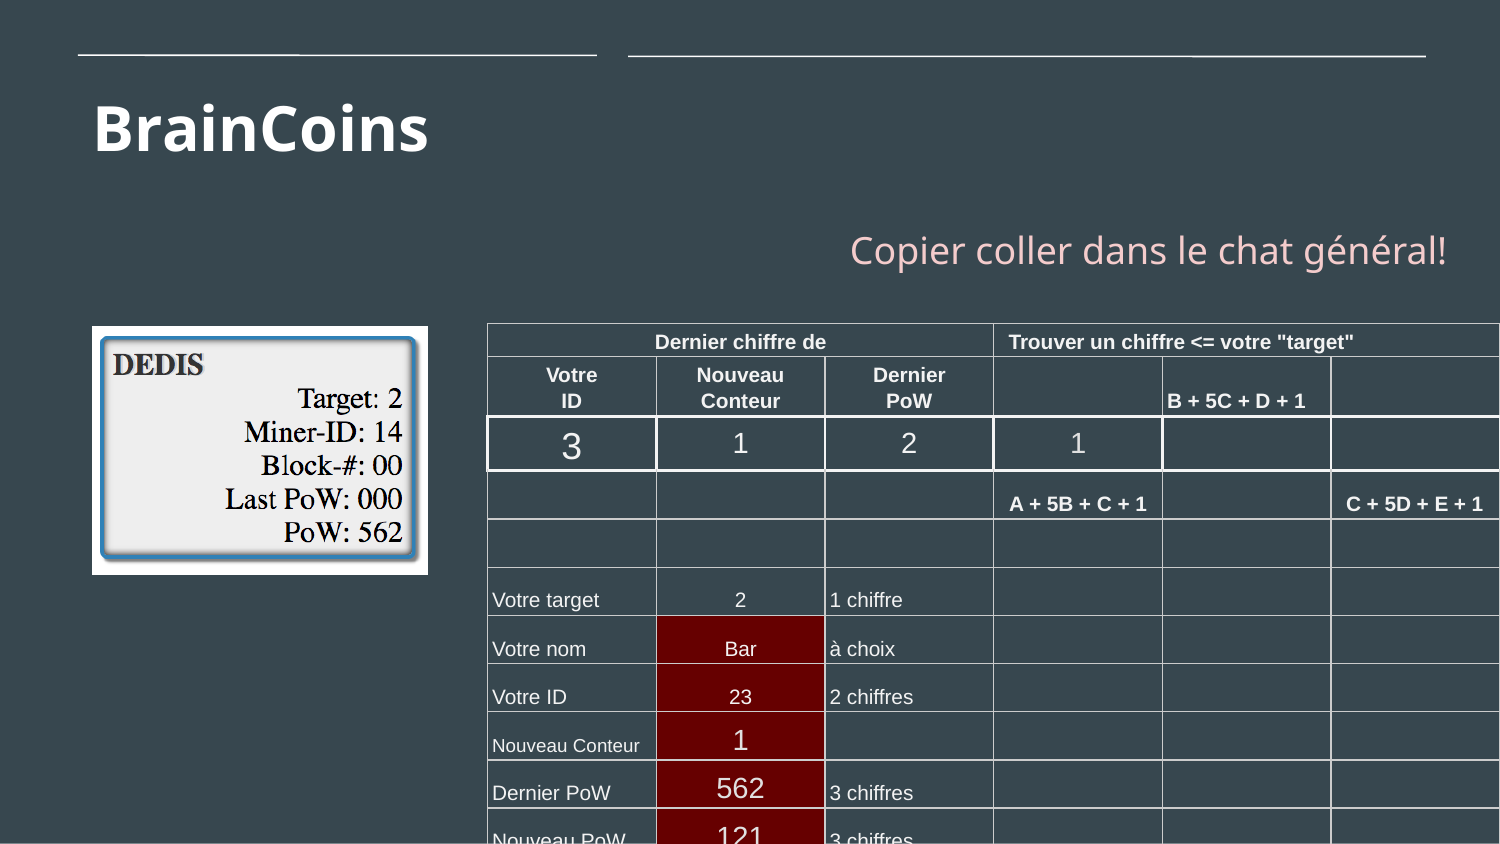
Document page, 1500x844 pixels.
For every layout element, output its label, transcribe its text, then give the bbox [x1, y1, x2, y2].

table_cell Nouveau Conteur [488, 712, 656, 759]
table_cell Votre ID [488, 664, 656, 711]
table_cell [1163, 761, 1330, 807]
table_cell Bar [657, 616, 824, 663]
table_cell 3 chiffres [826, 761, 993, 807]
table_cell 1 chiffre [826, 568, 993, 615]
table_cell 121 [657, 809, 824, 844]
table_cell [1163, 664, 1330, 711]
table_cell [994, 357, 1162, 415]
title BrainCoins [77, 73, 597, 413]
table_cell 2 [657, 568, 824, 615]
table_cell [657, 520, 824, 567]
table_header Dernier chiffre de [488, 324, 993, 356]
table_cell Votre target [488, 568, 656, 615]
table_cell [1332, 664, 1499, 711]
table_cell [1163, 520, 1330, 567]
table_cell 1 [658, 418, 824, 469]
table_cell [488, 472, 656, 518]
table_cell [1332, 809, 1499, 844]
table_cell [657, 472, 824, 518]
table_cell [1332, 520, 1499, 567]
table_cell 1 [657, 712, 824, 759]
picture [92, 326, 428, 575]
table_cell [994, 664, 1162, 711]
table_cell Dernier PoW [826, 357, 993, 415]
table_cell 2 [826, 418, 992, 469]
table_cell [1332, 357, 1499, 415]
table_cell [994, 568, 1162, 615]
table_cell [994, 520, 1162, 567]
table_cell 23 [657, 664, 824, 711]
table_cell 2 chiffres [826, 664, 993, 711]
table_cell [1332, 418, 1499, 469]
table_cell [1163, 568, 1330, 615]
table_cell 1 [995, 418, 1161, 469]
table_cell [1163, 712, 1330, 759]
table_cell [1332, 568, 1499, 615]
table_cell Dernier PoW [488, 761, 656, 807]
table_cell [994, 712, 1162, 759]
table_cell 562 [657, 761, 824, 807]
table_cell [1164, 418, 1330, 469]
table_cell [826, 520, 993, 567]
text_box Copier coller dans le chat général! [834, 205, 1477, 287]
table_header Trouver un chiffre <= votre "target" [994, 324, 1499, 356]
table_cell Nouveau Conteur [657, 357, 824, 415]
table_cell C + 5D + E + 1 [1332, 472, 1499, 518]
table_cell [1163, 616, 1330, 663]
table_cell [994, 616, 1162, 663]
table_cell [1163, 472, 1330, 518]
table_cell [1332, 761, 1499, 807]
table_cell [826, 712, 993, 759]
table_cell Votre ID [488, 357, 656, 415]
table_cell 3 [489, 418, 655, 469]
table_cell B + 5C + D + 1 [1163, 357, 1330, 415]
table_cell [826, 472, 993, 518]
table_cell [1332, 712, 1499, 759]
table_cell Votre nom [488, 616, 656, 663]
table_cell [1332, 616, 1499, 663]
table_cell [1163, 809, 1330, 844]
table_cell A + 5B + C + 1 [994, 472, 1162, 518]
table_cell Nouveau PoW [488, 809, 656, 844]
table_cell à choix [826, 616, 993, 663]
table_cell [994, 761, 1162, 807]
table_cell [994, 809, 1162, 844]
table_cell [488, 520, 656, 567]
table_cell 3 chiffres [826, 809, 993, 844]
